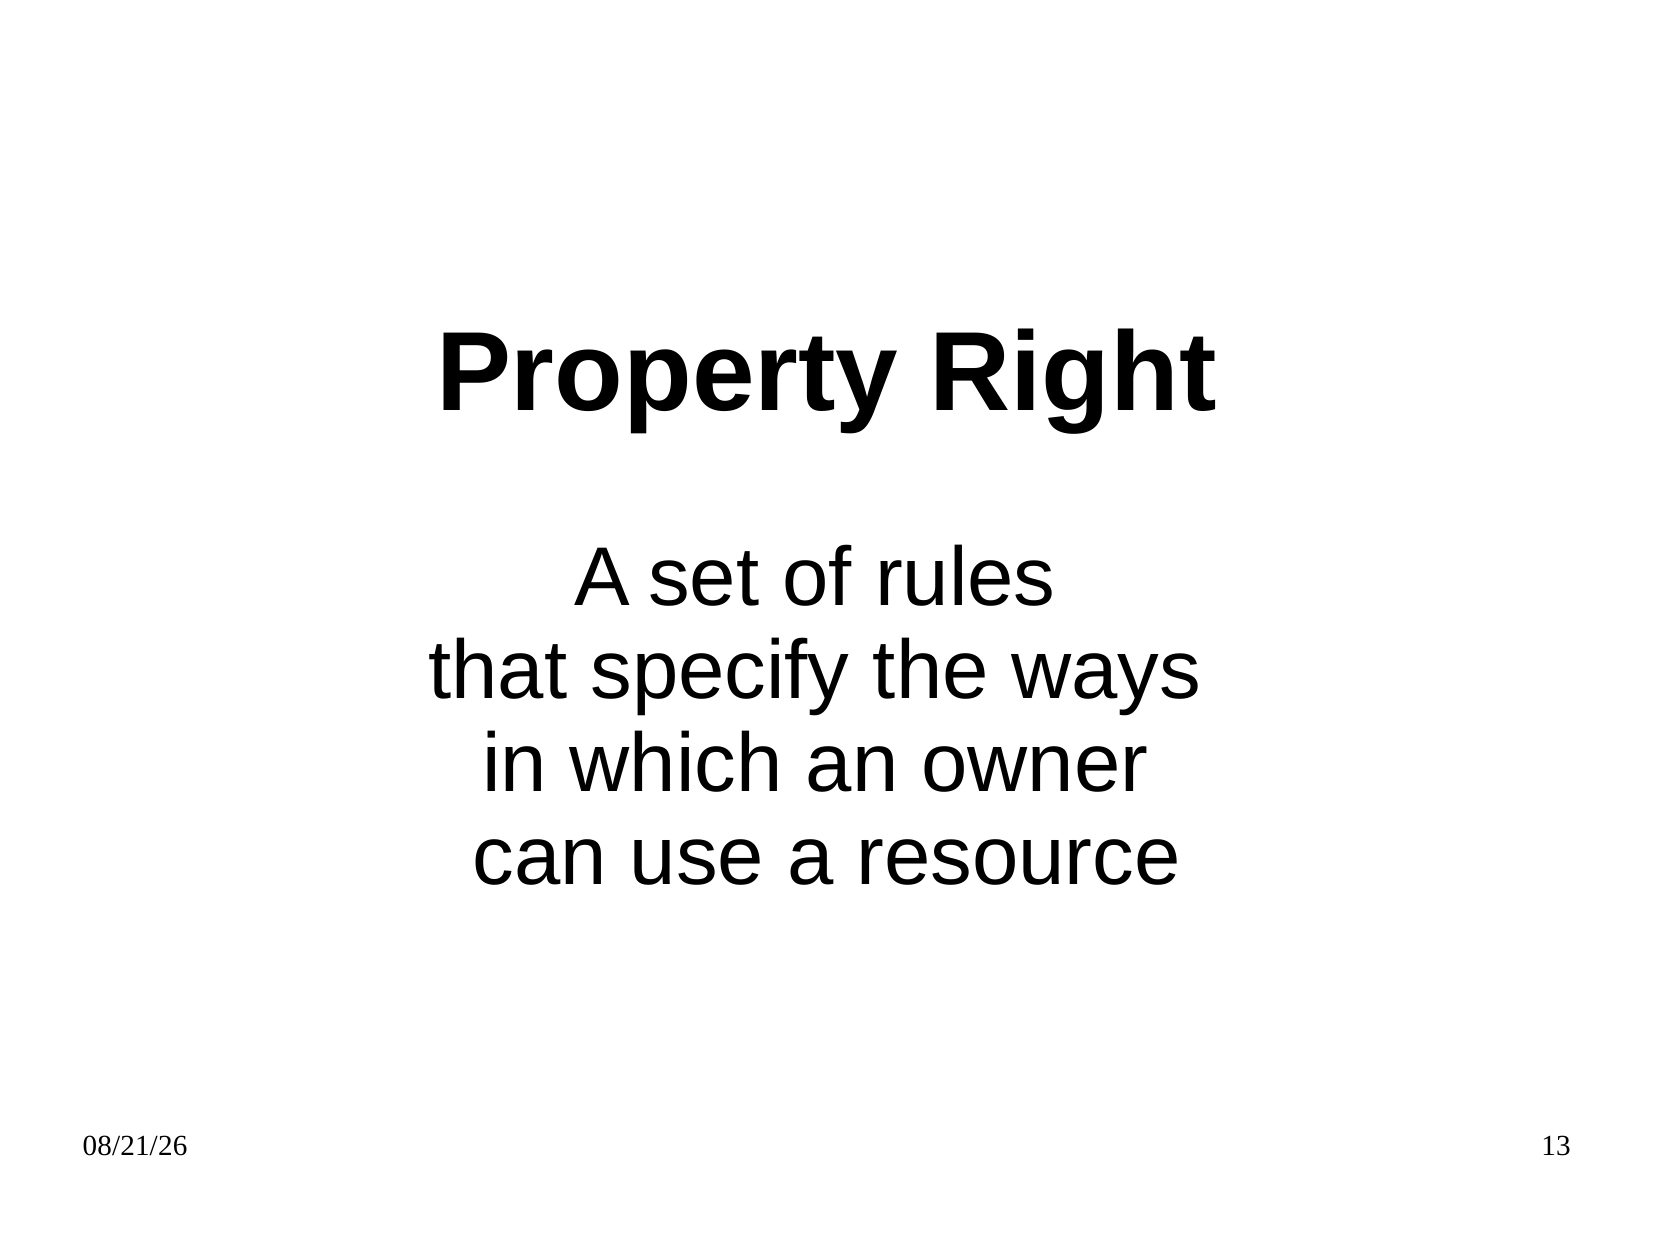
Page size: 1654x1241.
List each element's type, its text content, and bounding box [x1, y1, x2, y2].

subtitle A set of rules that specify the ways in which an owner can use a resource [82, 530, 1571, 903]
title Property Right [82, 267, 1571, 476]
